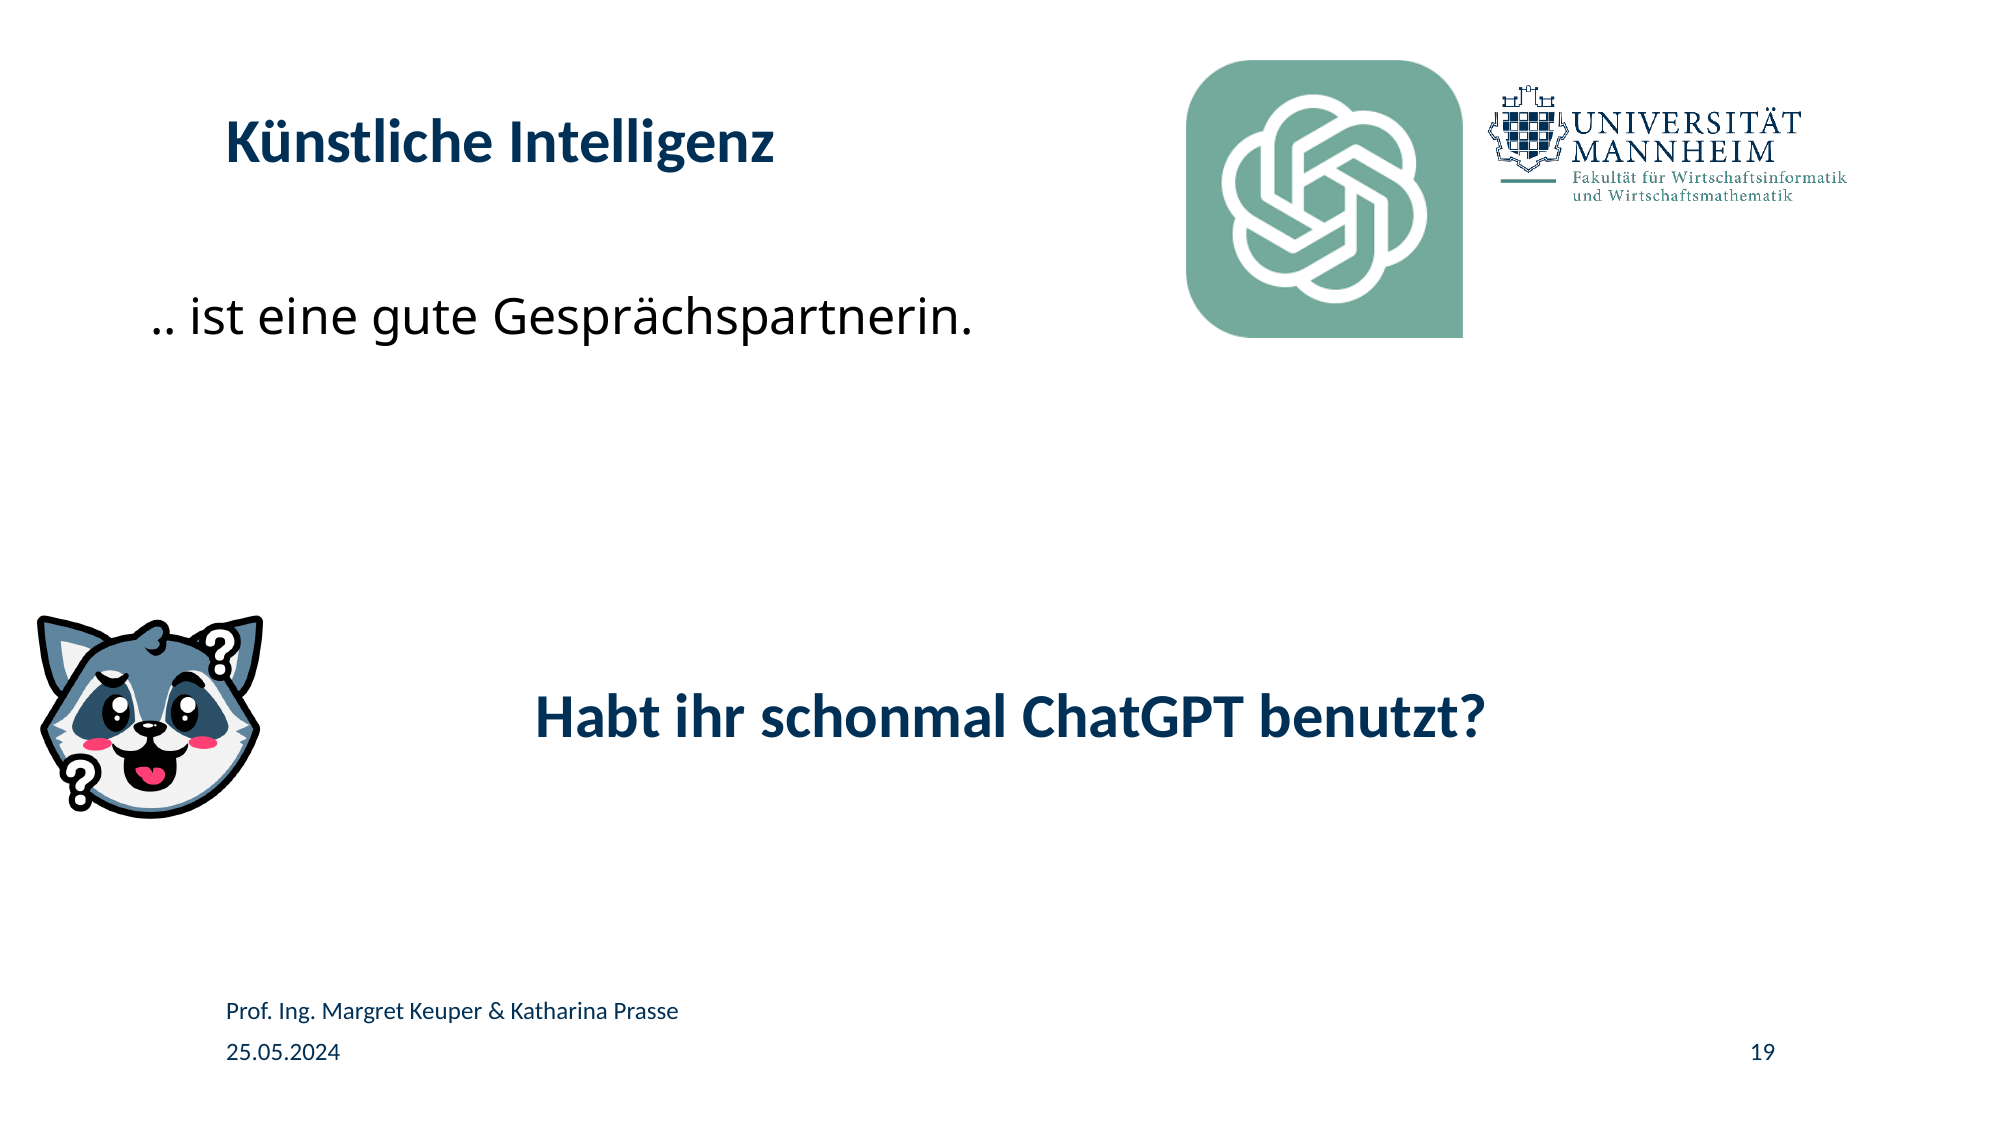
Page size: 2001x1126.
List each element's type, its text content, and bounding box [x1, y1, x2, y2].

picture [1186, 47, 1894, 338]
title Habt ihr schonmal ChatGPT benutzt? [337, 675, 1688, 880]
title Künstliche Intelligenz [226, 100, 1186, 280]
text_box .. ist eine gute Gesprächspartnerin. [150, 280, 1838, 623]
picture [37, 604, 263, 830]
